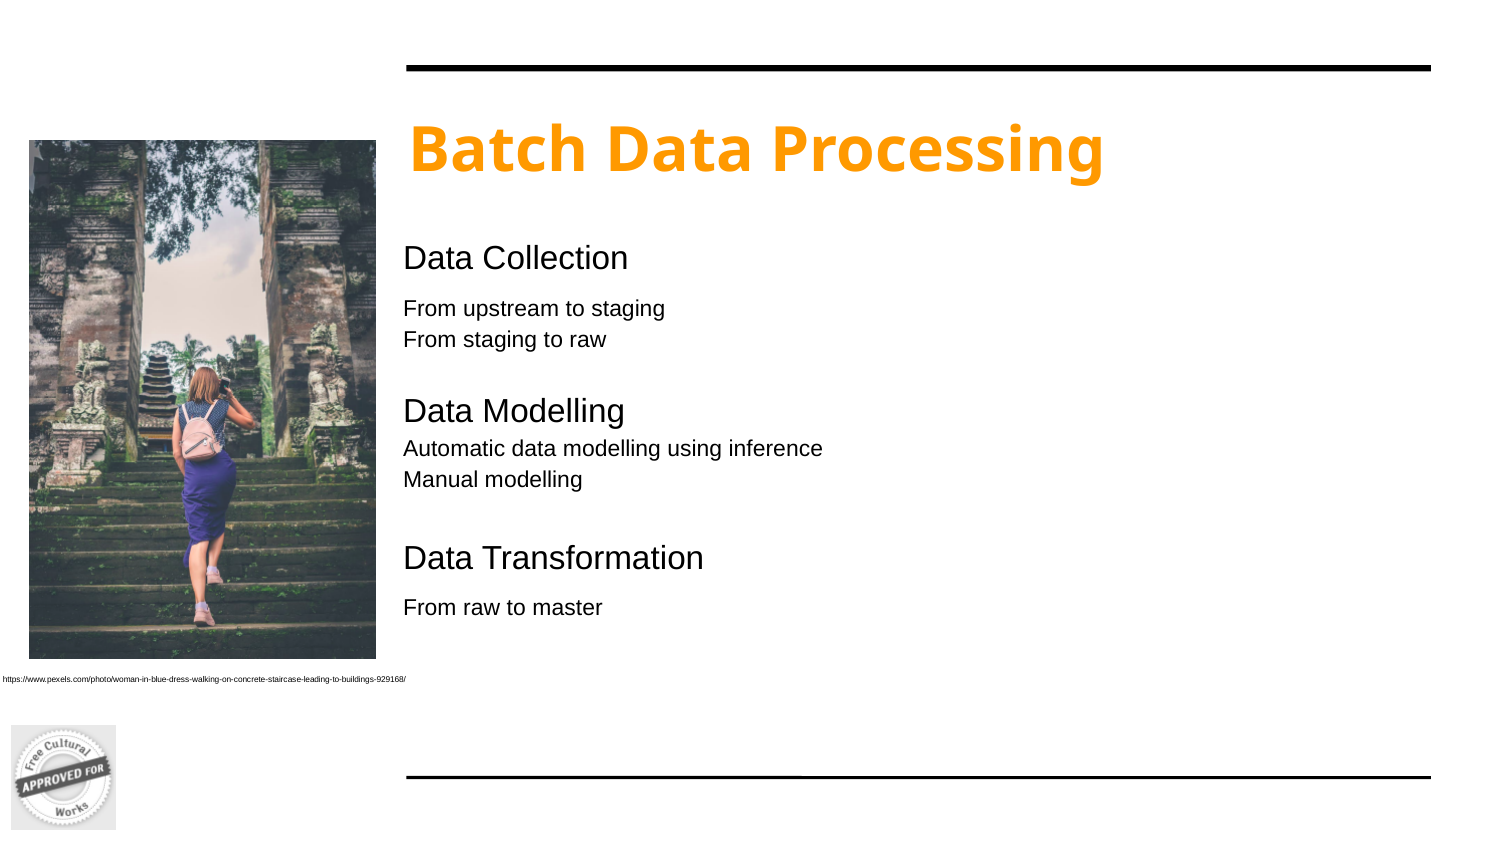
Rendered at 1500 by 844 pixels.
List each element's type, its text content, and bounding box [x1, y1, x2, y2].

title Batch Data Processing [393, 94, 1431, 199]
picture [11, 725, 116, 830]
text_box https://www.pexels.com/photo/woman-in-blue-dress-walking-on-concrete-staircase-leading-to-buildings-929168/ [0, 658, 432, 703]
list Data Collection From upstream to staging From staging to raw Data Modelling Automatic data modelling using inference Manual modelling Data Transformation From raw to master [388, 215, 1426, 709]
picture [29, 140, 376, 658]
